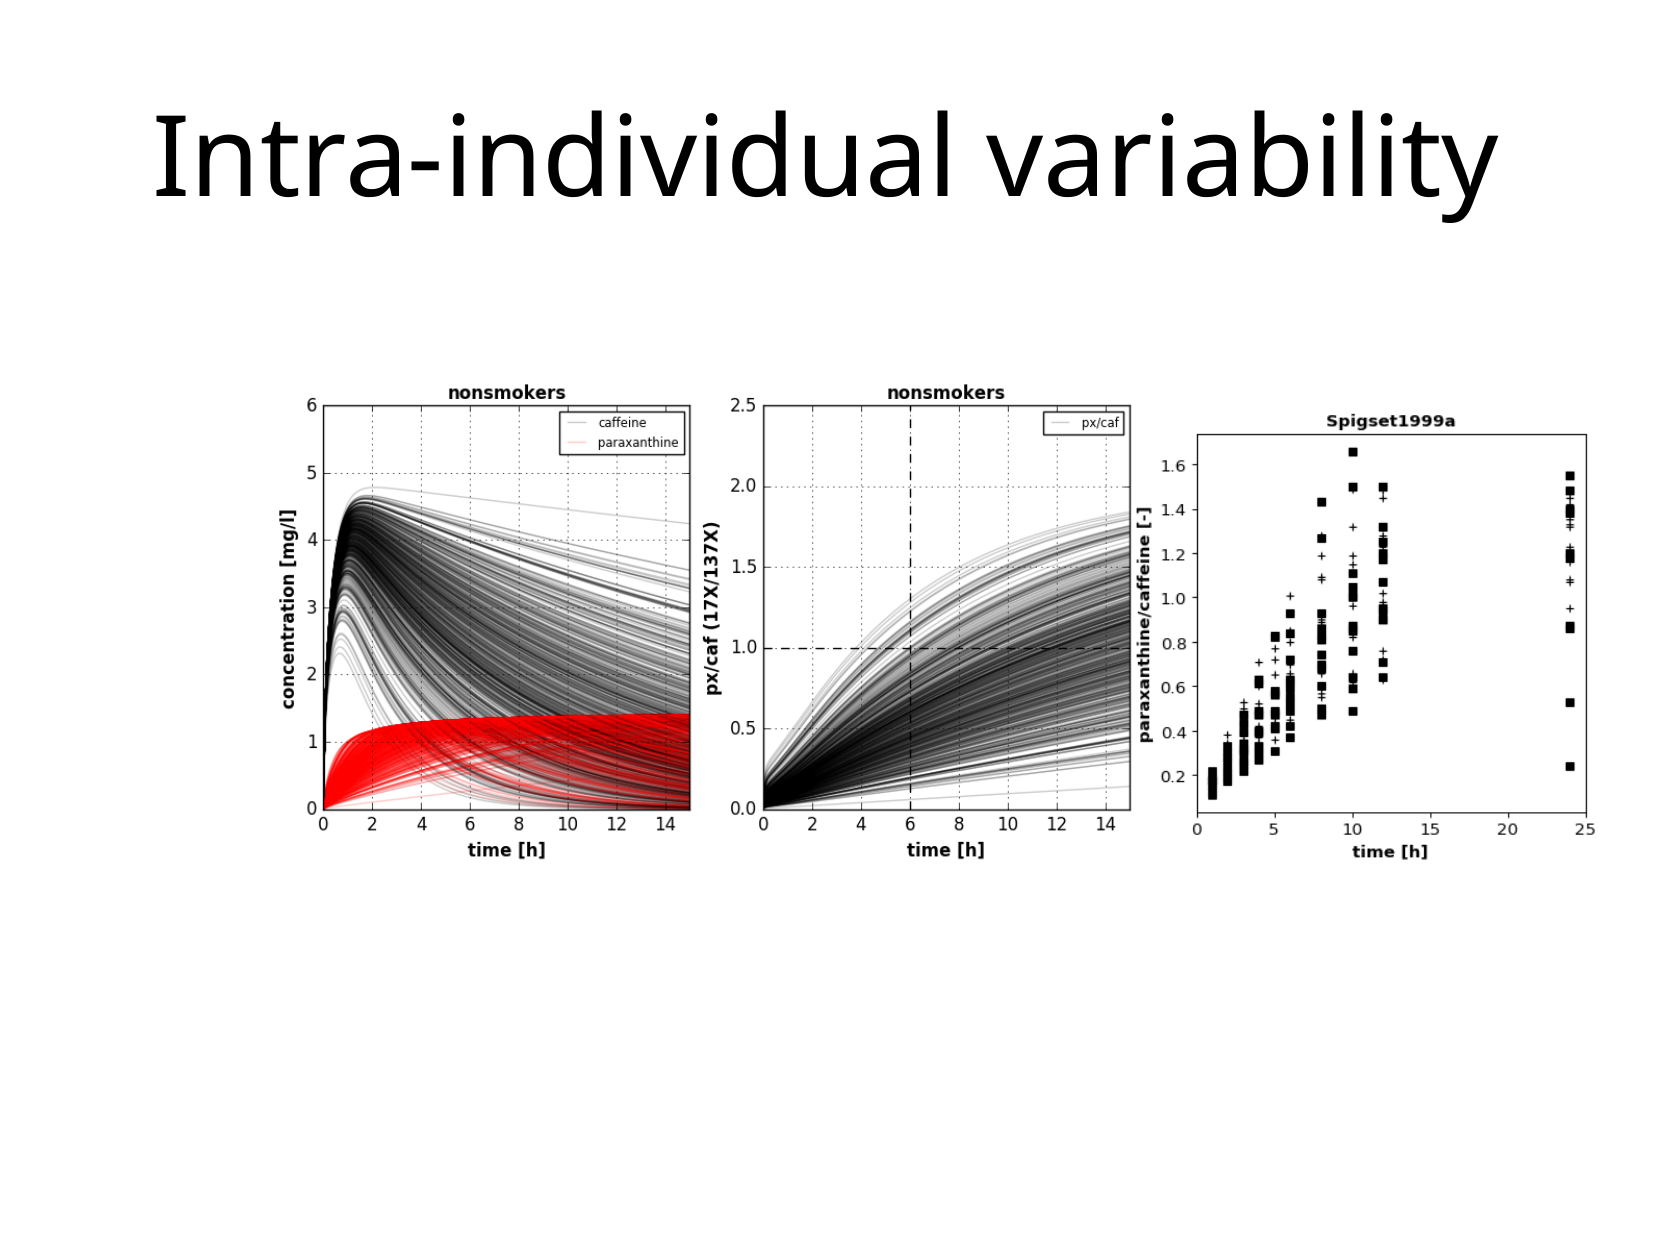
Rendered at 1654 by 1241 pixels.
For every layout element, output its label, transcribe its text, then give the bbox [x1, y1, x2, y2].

title Intra-individual variability [82, 49, 1571, 257]
picture [270, 374, 1606, 871]
